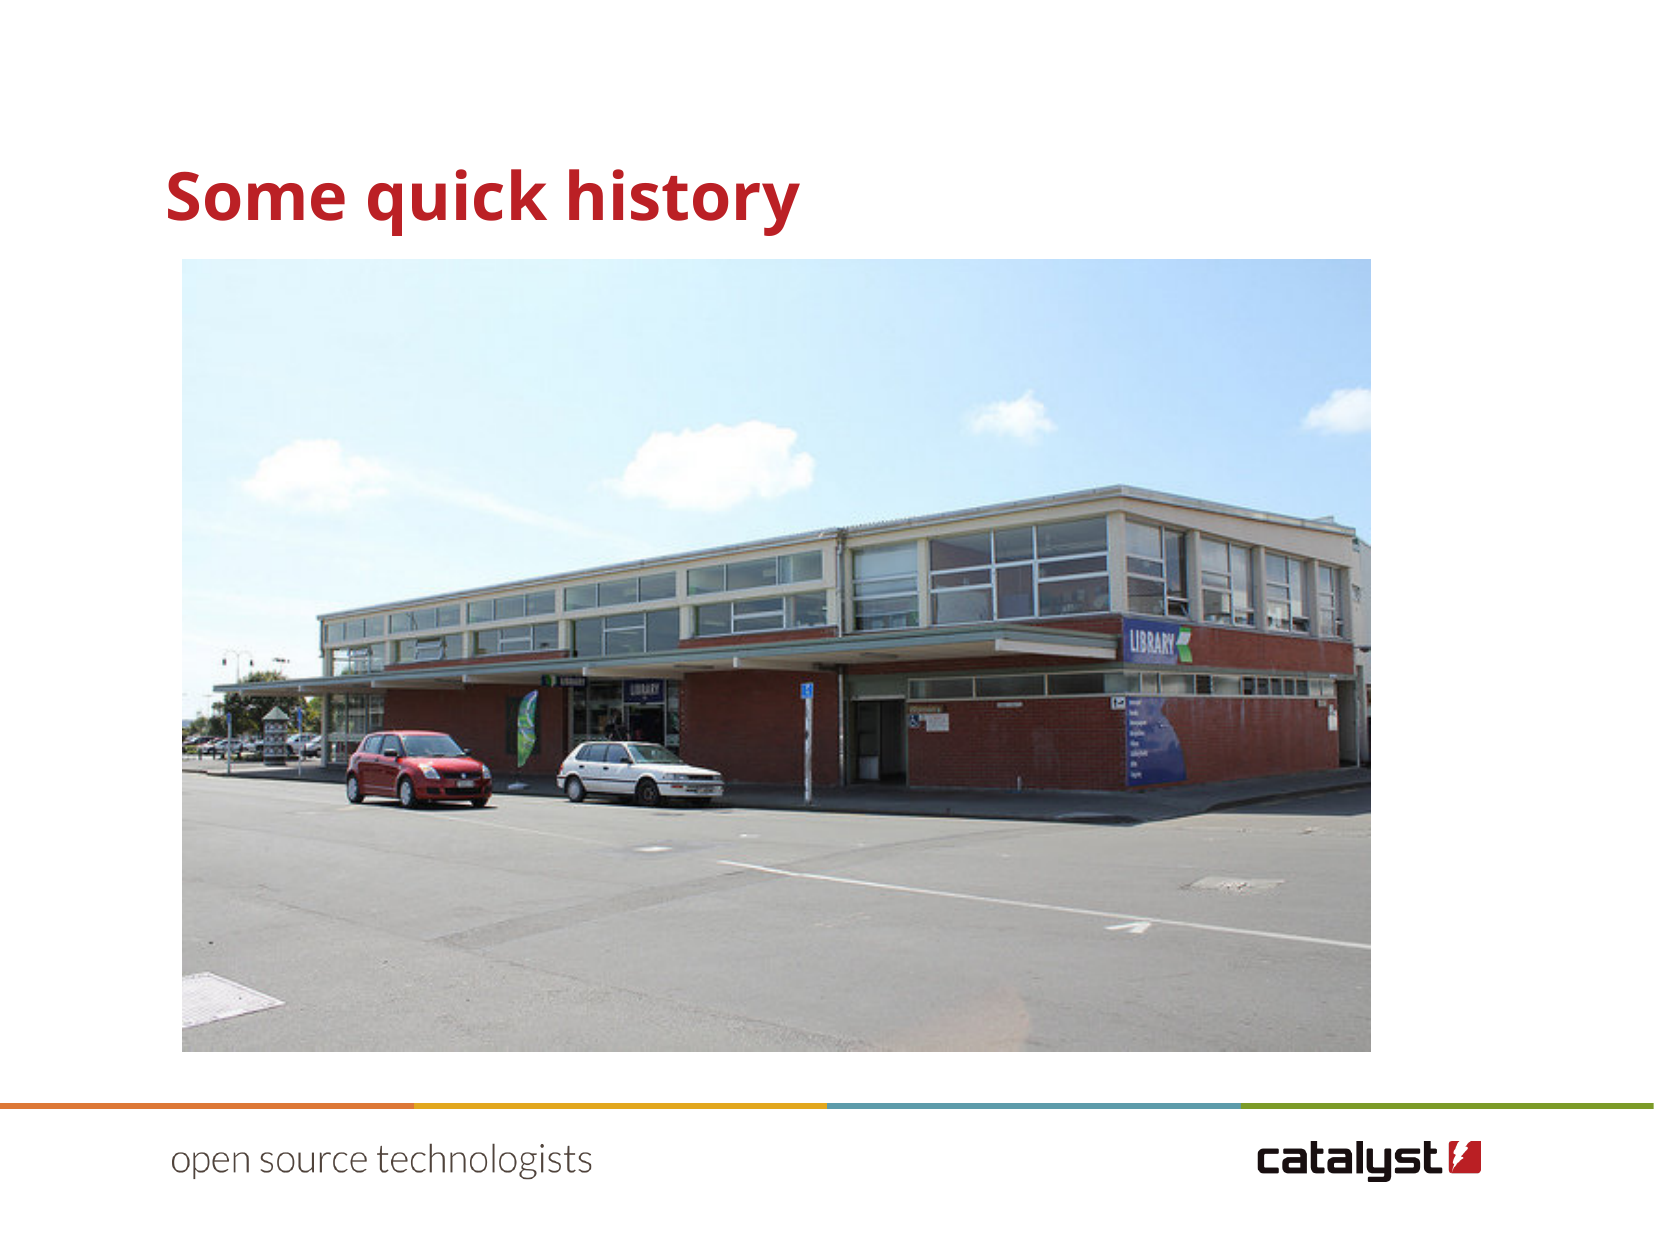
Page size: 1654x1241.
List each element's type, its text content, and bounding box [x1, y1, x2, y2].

picture [0, 1103, 1654, 1182]
picture [182, 259, 1371, 1052]
title Some quick history [165, 90, 1489, 298]
